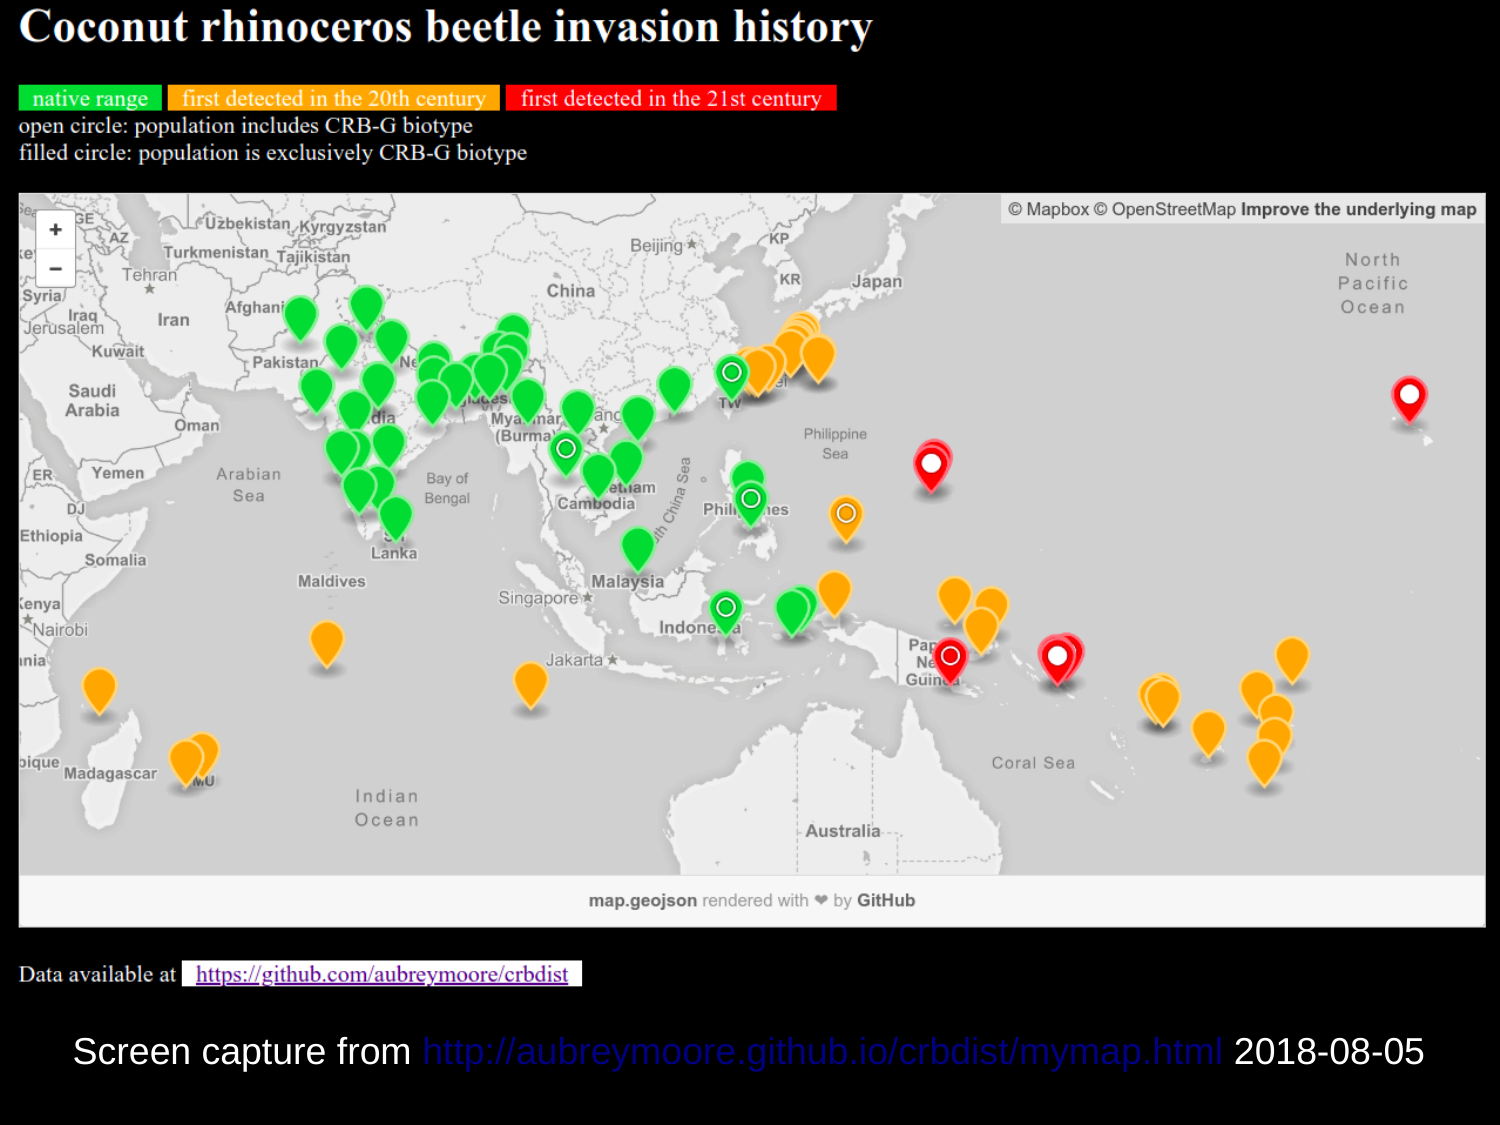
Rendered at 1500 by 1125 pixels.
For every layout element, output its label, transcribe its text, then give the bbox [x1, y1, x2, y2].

picture [0, 0, 1500, 997]
text_box Screen capture from http://aubreymoore.github.io/crbdist/mymap.html 2018-08-05 [57, 1023, 1441, 1081]
